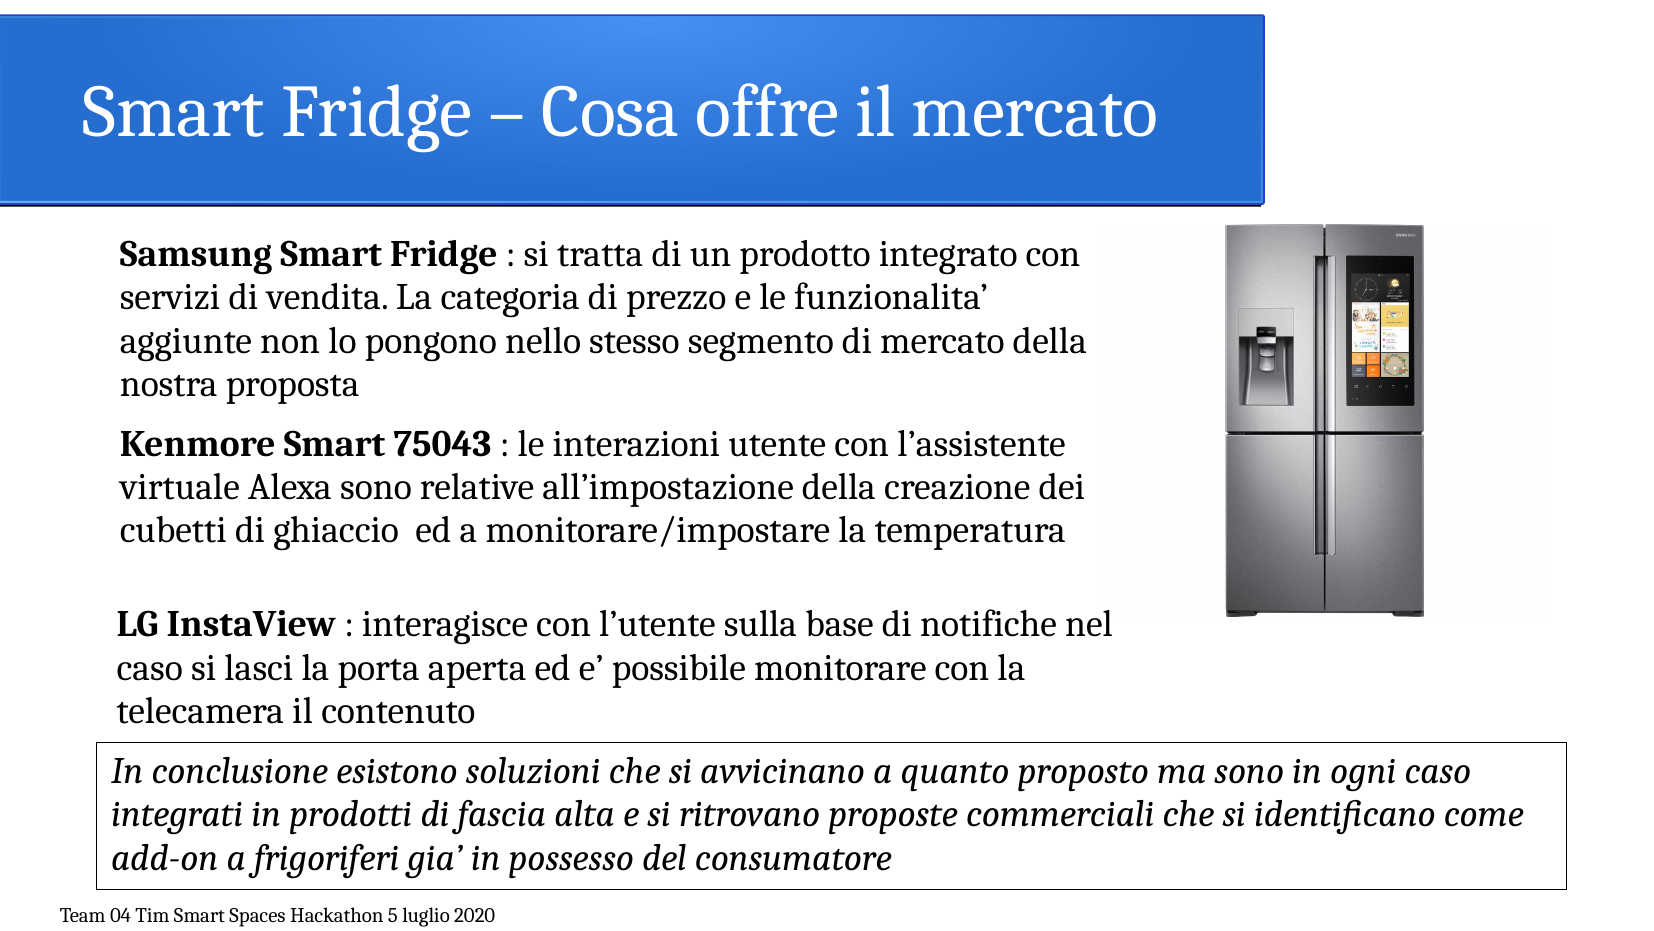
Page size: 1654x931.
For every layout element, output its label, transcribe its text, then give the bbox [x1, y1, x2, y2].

title Smart Fridge – Cosa offre il mercato [82, 35, 1235, 189]
picture [1103, 224, 1546, 617]
text_box Team 04 Tim Smart Spaces Hackathon 5 luglio 2020 [45, 896, 616, 931]
text_box LG InstaView : interagisce con l’utente sulla base di notifiche nel caso si lasci la porta aperta ed e’ possibile monitorare con la telecamera il contenuto [101, 595, 1137, 742]
text_box In conclusione esistono soluzioni che si avvicinano a quanto proposto ma sono in ogni caso integrati in prodotti di fascia alta e si ritrovano proposte commerciali che si identificano come add-on a frigoriferi gia’ in possesso del consumatore [96, 742, 1567, 890]
text_box Kenmore Smart 75043 : le interazioni utente con l’assistente virtuale Alexa sono relative all’impostazione della creazione dei cubetti di ghiaccio ed a monitorare/impostare la temperatura [105, 415, 1141, 606]
text_box Samsung Smart Fridge : si tratta di un prodotto integrato con servizi di vendita. La categoria di prezzo e le funzionalita’ aggiunte non lo pongono nello stesso segmento di mercato della nostra proposta [105, 225, 1141, 415]
